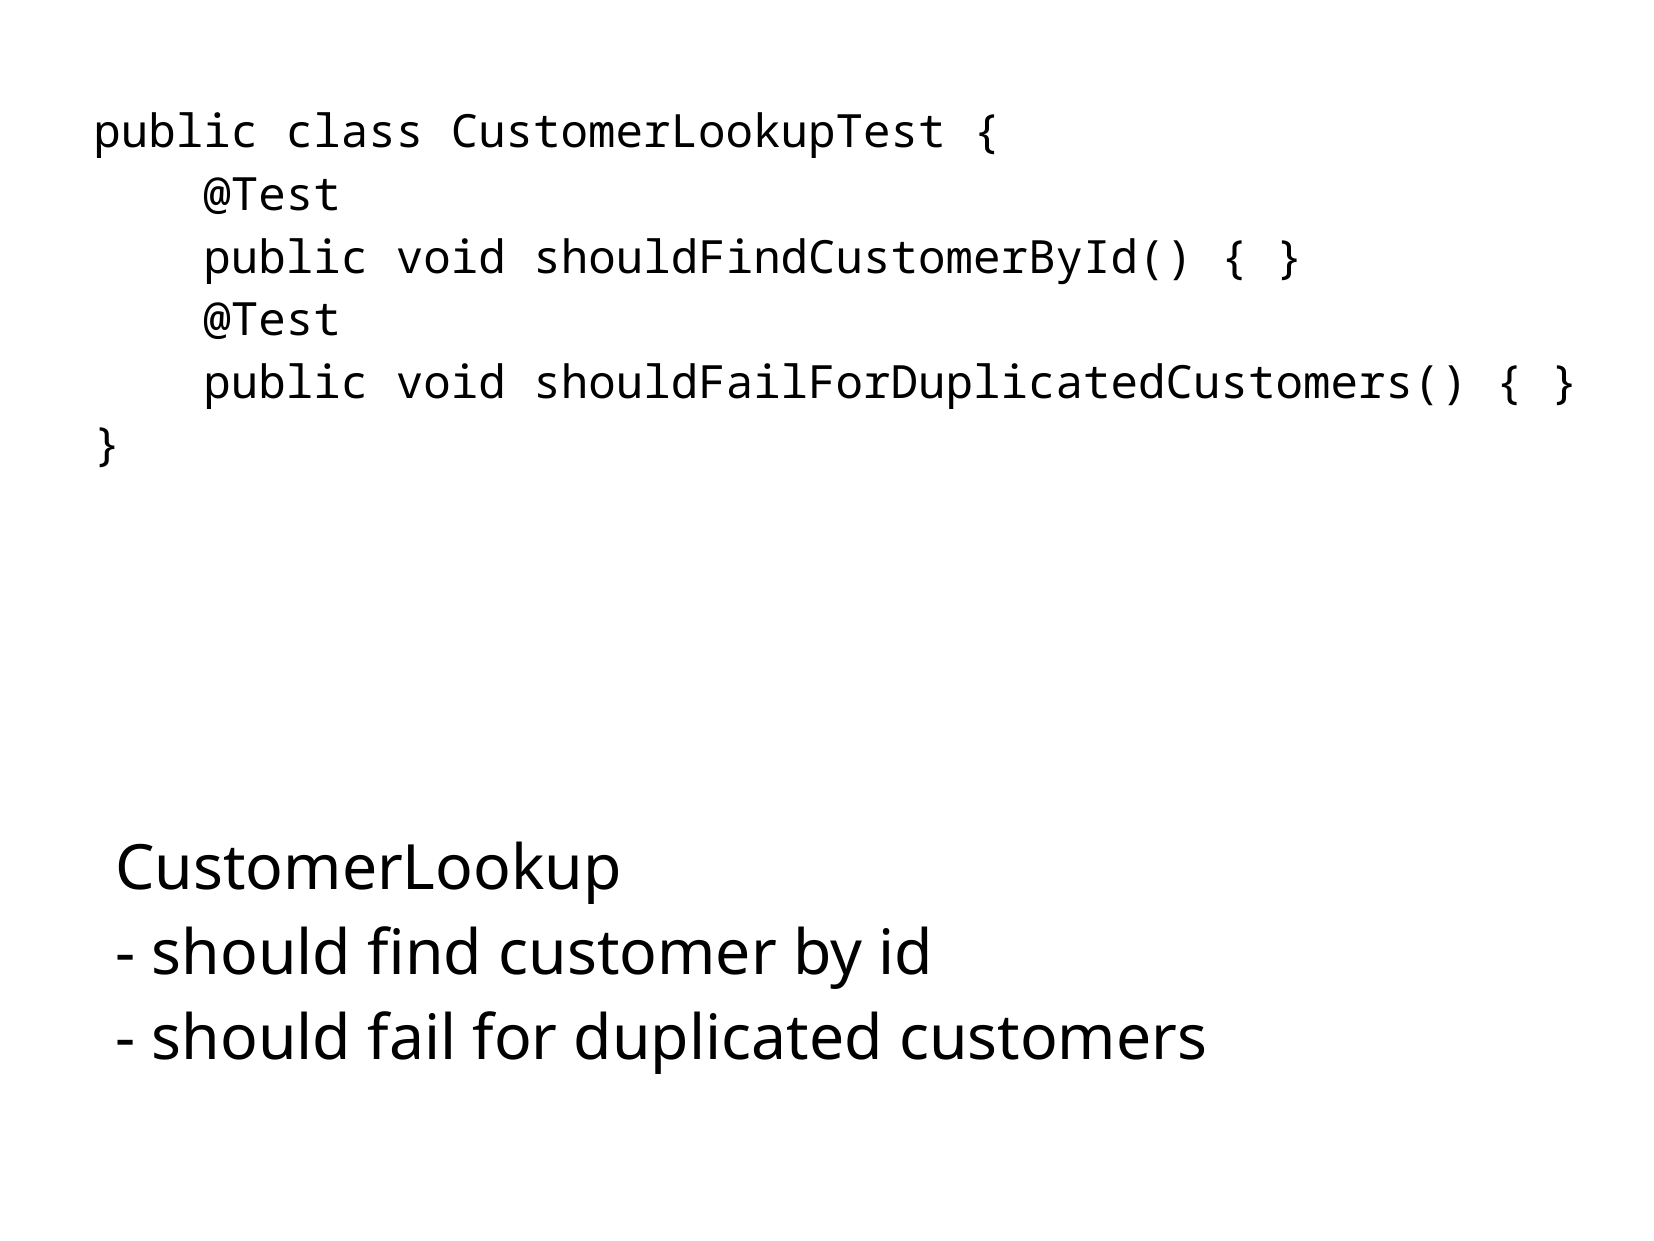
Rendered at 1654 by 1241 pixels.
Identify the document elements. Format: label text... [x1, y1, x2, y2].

text_box CustomerLookup - should find customer by id - should fail for duplicated customers [100, 815, 1526, 1095]
text_box public class CustomerLookupTest { @Test public void shouldFindCustomerById() { } @Test public void shouldFailForDuplicatedCustomers() { } } [78, 91, 1613, 480]
